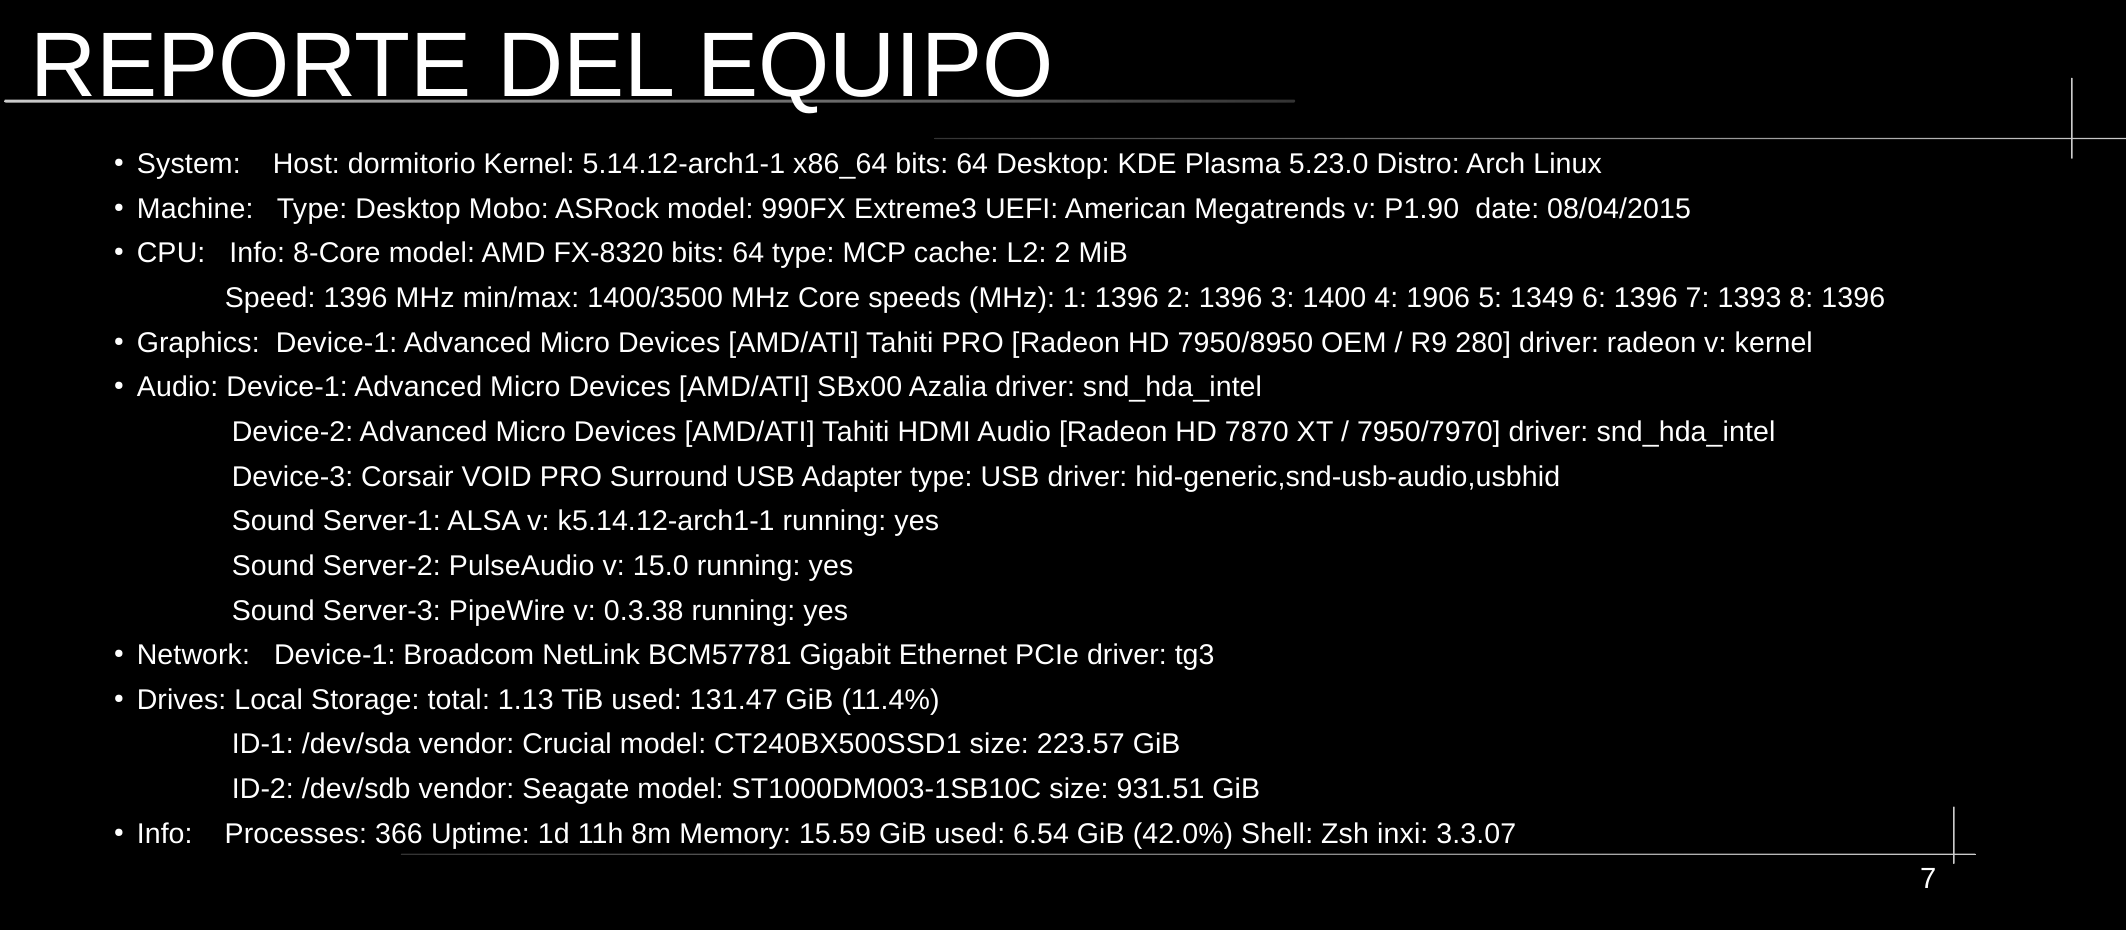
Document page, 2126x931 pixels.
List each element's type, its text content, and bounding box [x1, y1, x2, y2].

title REPORTE DEL EQUIPO [30, 2, 2043, 128]
list System: Host: dormitorio Kernel: 5.14.12-arch1-1 x86_64 bits: 64 Desktop: KDE Plasma 5.23.0 Distro: Arch Linux Machine: Type: Desktop Mobo: ASRock model: 990FX Extreme3 UEFI: American Megatrends v: P1.90 date: 08/04/2015 CPU: Info: 8-Core model: AMD FX-8320 bits: 64 type: MCP cache: L2: 2 MiB Speed: 1396 MHz min/max: 1400/3500 MHz Core speeds (MHz): 1: 1396 2: 1396 3: 1400 4: 1906 5: 1349 6: 1396 7: 1393 8: 1396 Graphics: Device-1: Advanced Micro Devices [AMD/ATI] Tahiti PRO [Radeon HD 7950/8950 OEM / R9 280] driver: radeon v: kernel Audio: Device-1: Advanced Micro Devices [AMD/ATI] SBx00 Azalia driver: snd_hda_intel Device-2: Advanced Micro Devices [AMD/ATI] Tahiti HDMI Audio [Radeon HD 7870 XT / 7950/7970] driver: snd_hda_intel Device-3: Corsair VOID PRO Surround USB Adapter type: USB driver: hid-generic,snd-usb-audio,usbhid Sound Server-1: ALSA v: k5.14.12-arch1-1 running: yes Sound Server-2: PulseAudio v: 15.0 running: yes Sound Server-3: PipeWire v: 0.3.38 running: yes Network: Device-1: Broadcom NetLink BCM57781 Gigabit Ethernet PCIe driver: tg3 Drives: Local Storage: total: 1.13 TiB used: 131.47 GiB (11.4%) ID-1: /dev/sda vendor: Crucial model: CT240BX500SSD1 size: 223.57 GiB ID-2: /dev/sdb vendor: Seagate model: ST1000DM003-1SB10C size: 931.51 GiB Info: Processes: 366 Uptime: 1d 11h 8m Memory: 15.59 GiB used: 6.54 GiB (42.0%) Shell: Zsh inxi: 3.3.07 [106, 147, 2020, 857]
